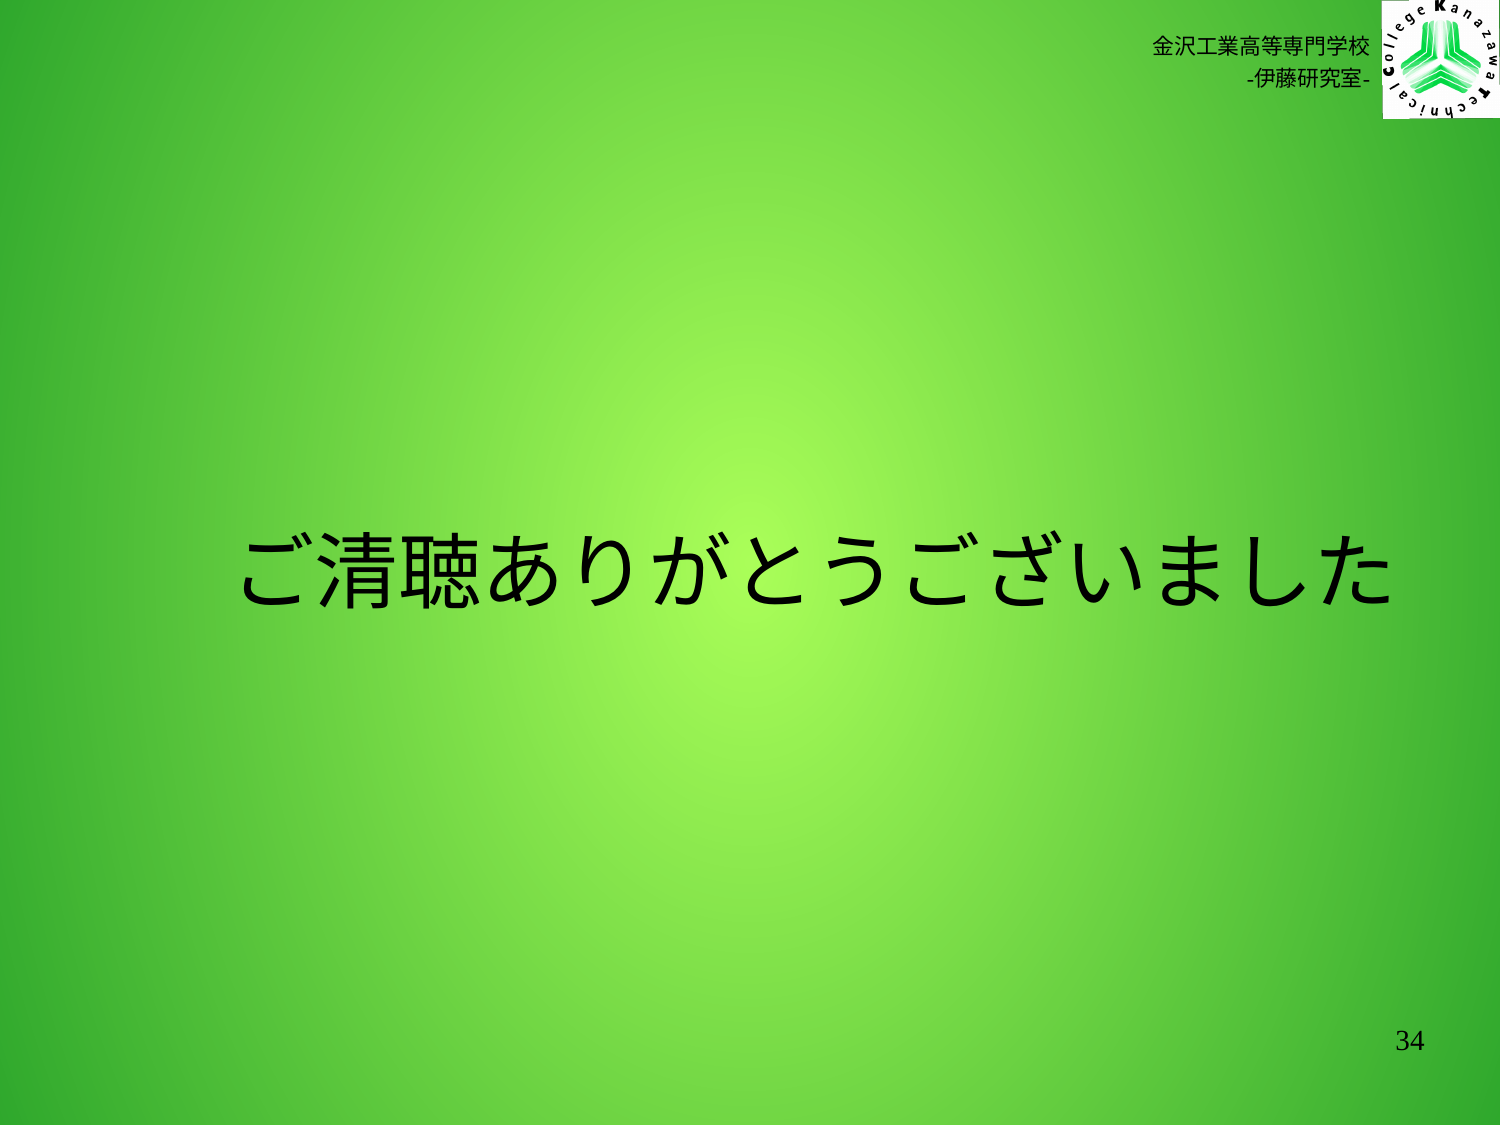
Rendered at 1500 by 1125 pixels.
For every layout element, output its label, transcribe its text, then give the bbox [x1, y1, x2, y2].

text_box ご清聴ありがとうございました [217, 498, 1283, 597]
picture [1382, 0, 1500, 119]
